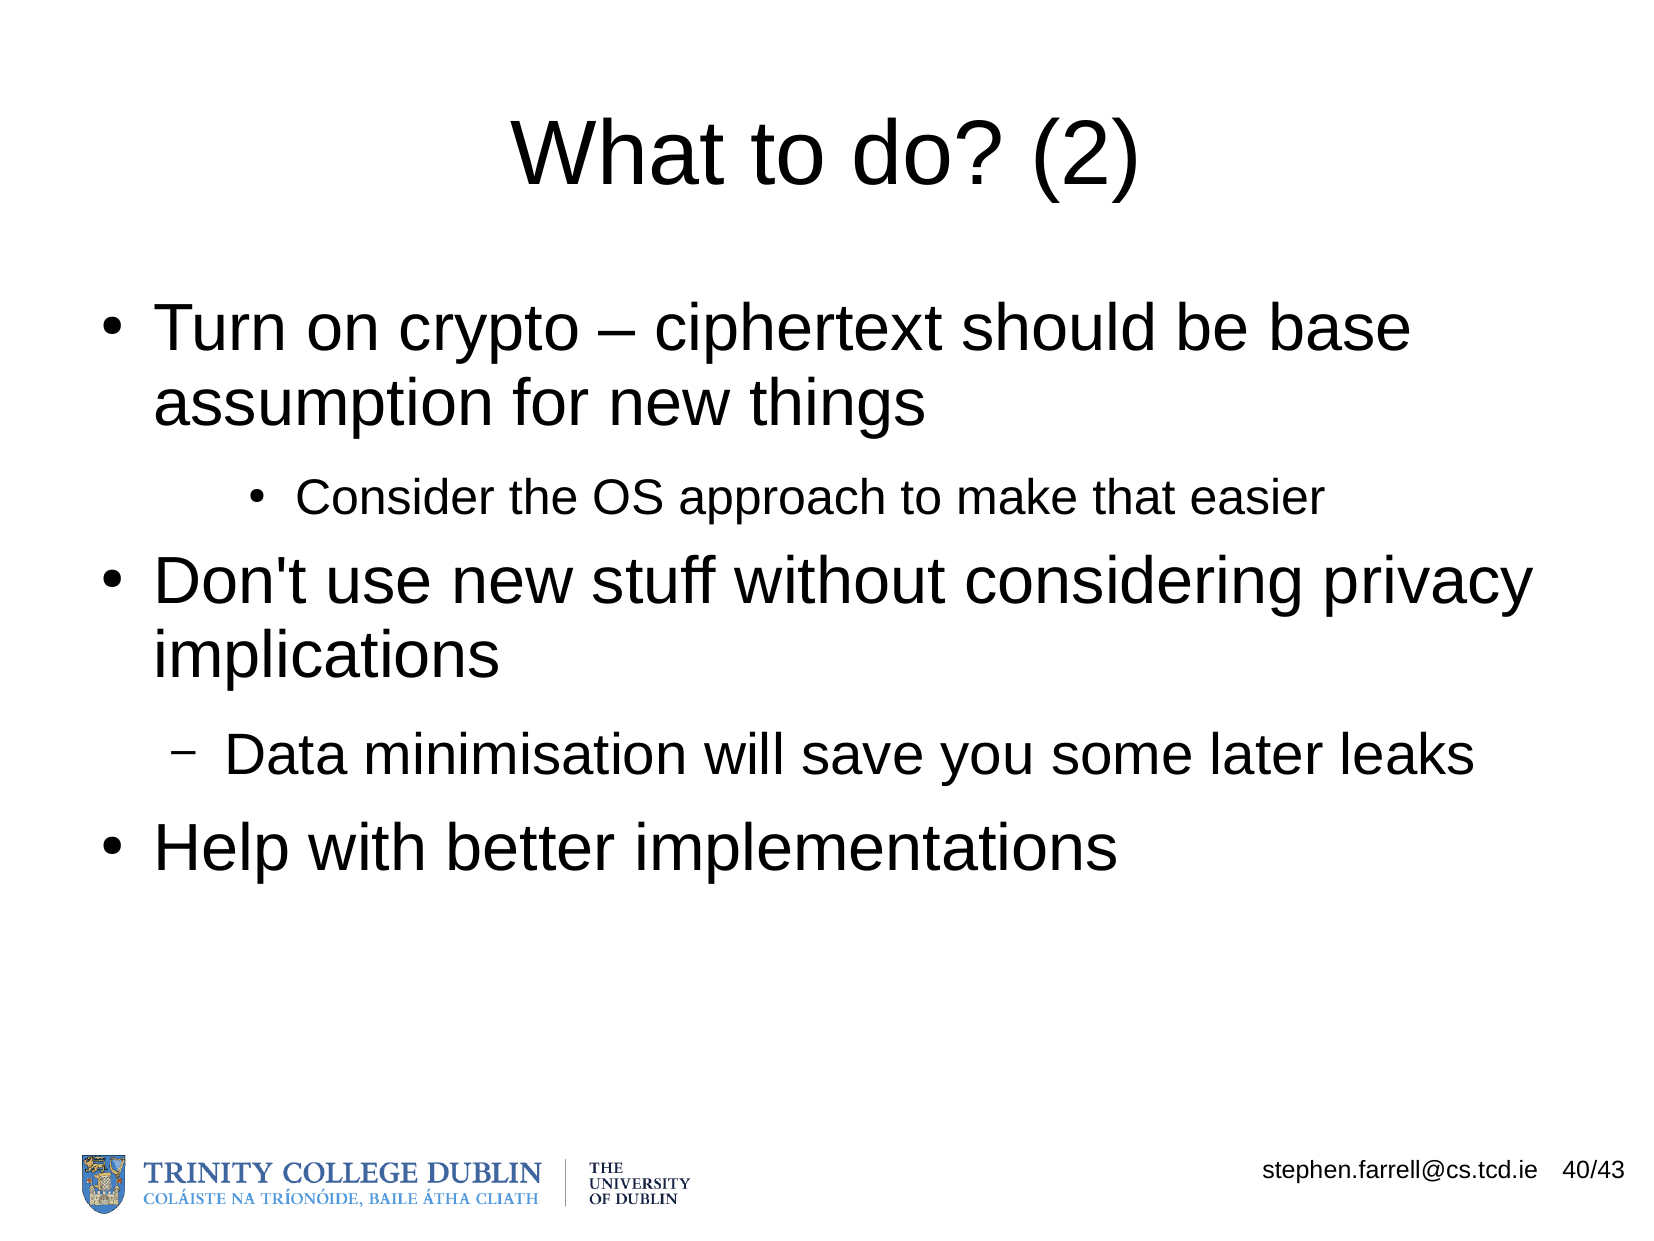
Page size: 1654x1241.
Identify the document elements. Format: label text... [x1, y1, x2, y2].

picture [82, 1155, 694, 1214]
list Turn on crypto – ciphertext should be base assumption for new things Consider the OS approach to make that easier Don't use new stuff without considering privacy implications Data minimisation will save you some later leaks Help with better implementations [82, 290, 1571, 1010]
title What to do? (2) [82, 49, 1571, 257]
